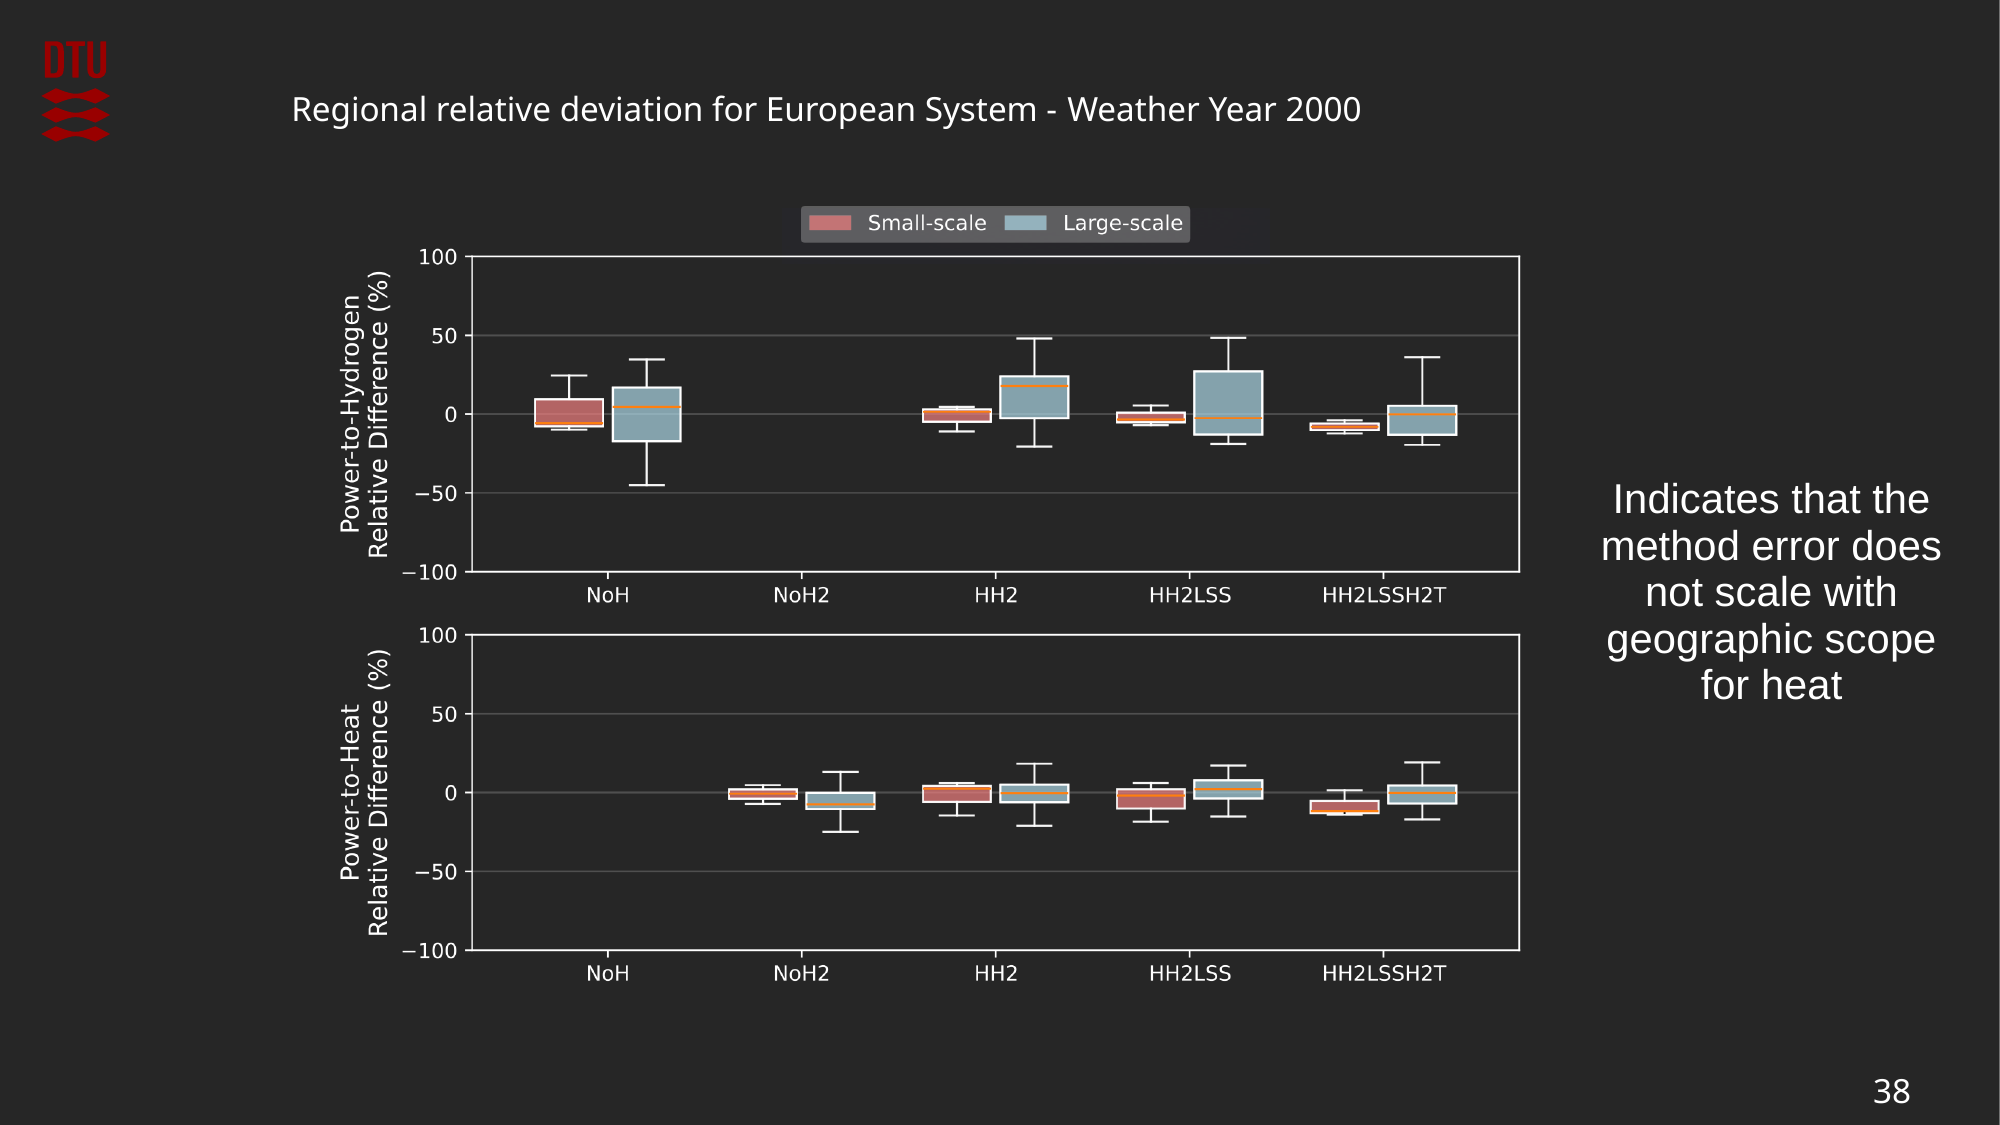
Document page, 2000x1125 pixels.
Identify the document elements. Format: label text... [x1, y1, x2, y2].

title Regional relative deviation for European System - Weather Year 2000 [291, 70, 1819, 148]
text_box <number> [1858, 1063, 1979, 1115]
text_box Indicates that the method error does not scale with geographic scope for heat [1654, 468, 1979, 828]
picture [303, 148, 1654, 1049]
